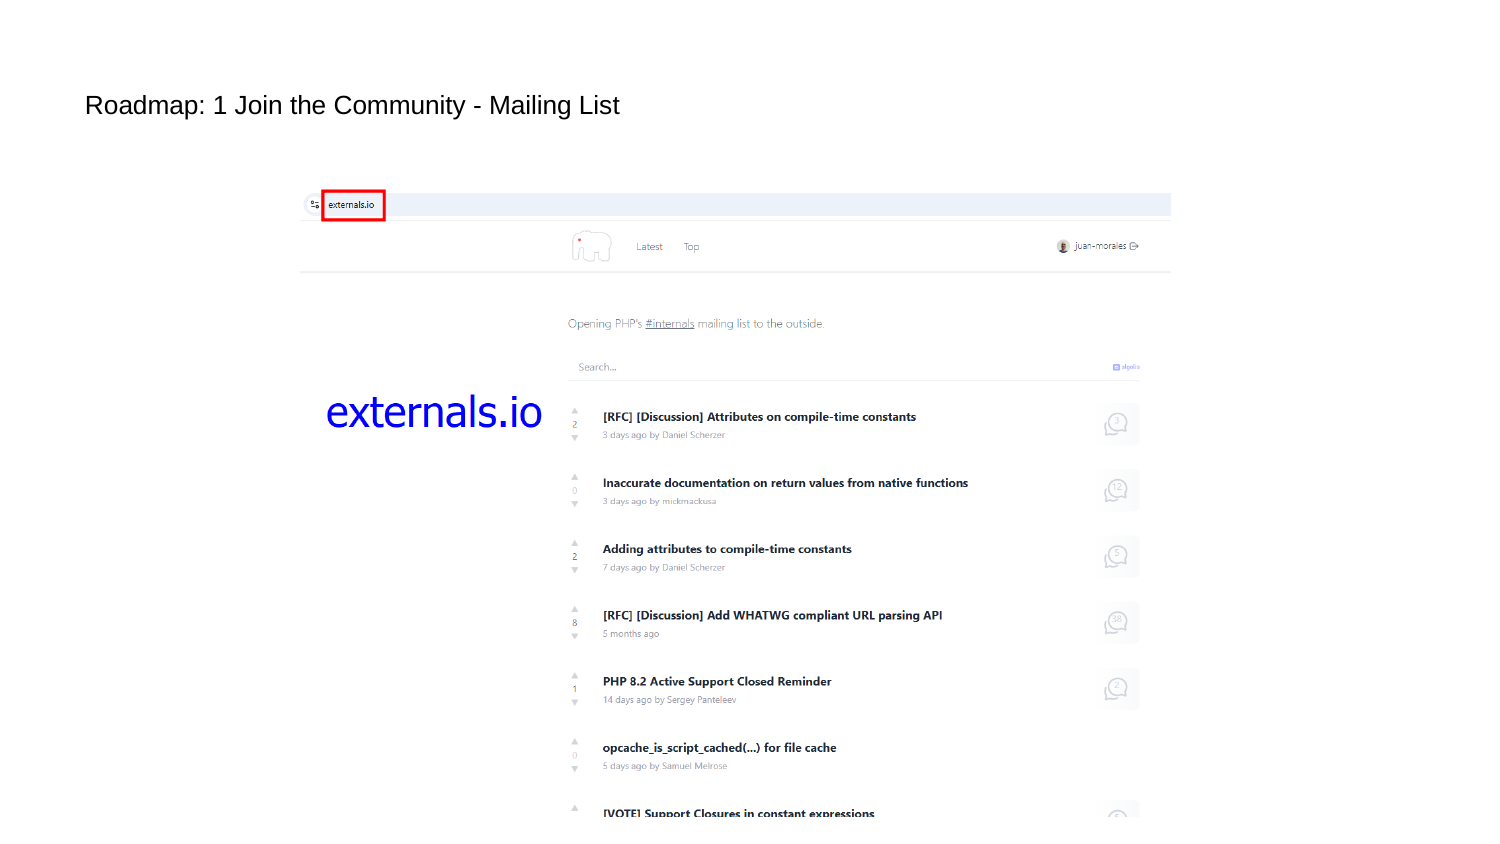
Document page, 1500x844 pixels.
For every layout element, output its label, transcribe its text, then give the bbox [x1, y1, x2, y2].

title Roadmap: 1 Join the Community - Mailing List [69, 72, 1468, 167]
picture [300, 189, 1171, 817]
